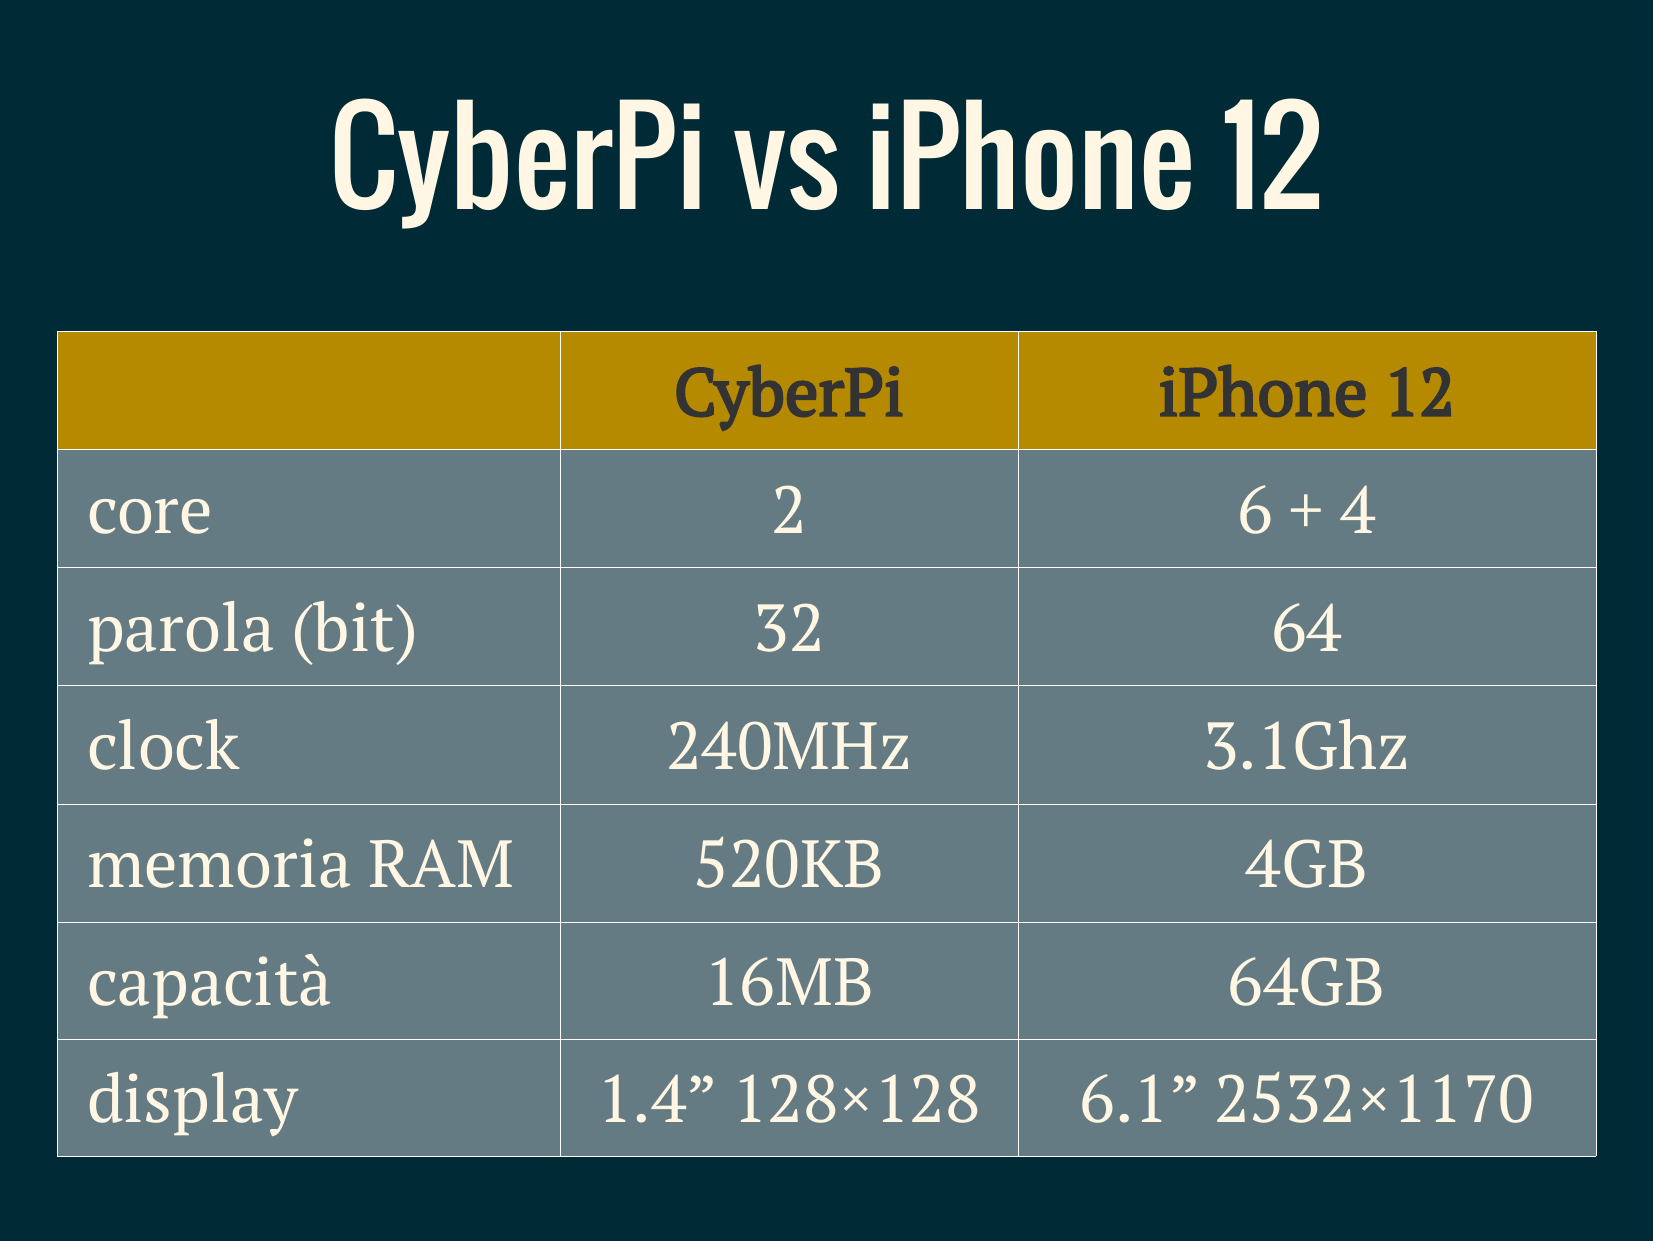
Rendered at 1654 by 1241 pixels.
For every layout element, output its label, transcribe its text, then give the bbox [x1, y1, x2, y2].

table_cell parola (bit) [58, 568, 560, 685]
table_cell 4GB [1019, 805, 1596, 922]
table_cell 32 [561, 568, 1018, 685]
table_cell 520KB [561, 805, 1018, 922]
table_header iPhone 12 [1019, 332, 1596, 449]
table_cell memoria RAM [58, 805, 560, 922]
table_cell clock [58, 686, 560, 804]
table_cell 6.1” 2532×1170 [1019, 1040, 1596, 1156]
table_cell core [58, 450, 560, 567]
table_cell display [58, 1040, 560, 1156]
table_cell 64GB [1019, 923, 1596, 1039]
table_cell 240MHz [561, 686, 1018, 804]
table_cell capacità [58, 923, 560, 1039]
table_cell 1.4” 128×128 [561, 1040, 1018, 1156]
table_cell 16MB [561, 923, 1018, 1039]
table_cell 6 + 4 [1019, 450, 1596, 567]
table_cell 2 [561, 450, 1018, 567]
table_cell 64 [1019, 568, 1596, 685]
title CyberPi vs iPhone 12 [82, 49, 1571, 257]
table_header CyberPi [561, 332, 1018, 449]
table_header [58, 332, 560, 449]
table_cell 3.1Ghz [1019, 686, 1596, 804]
